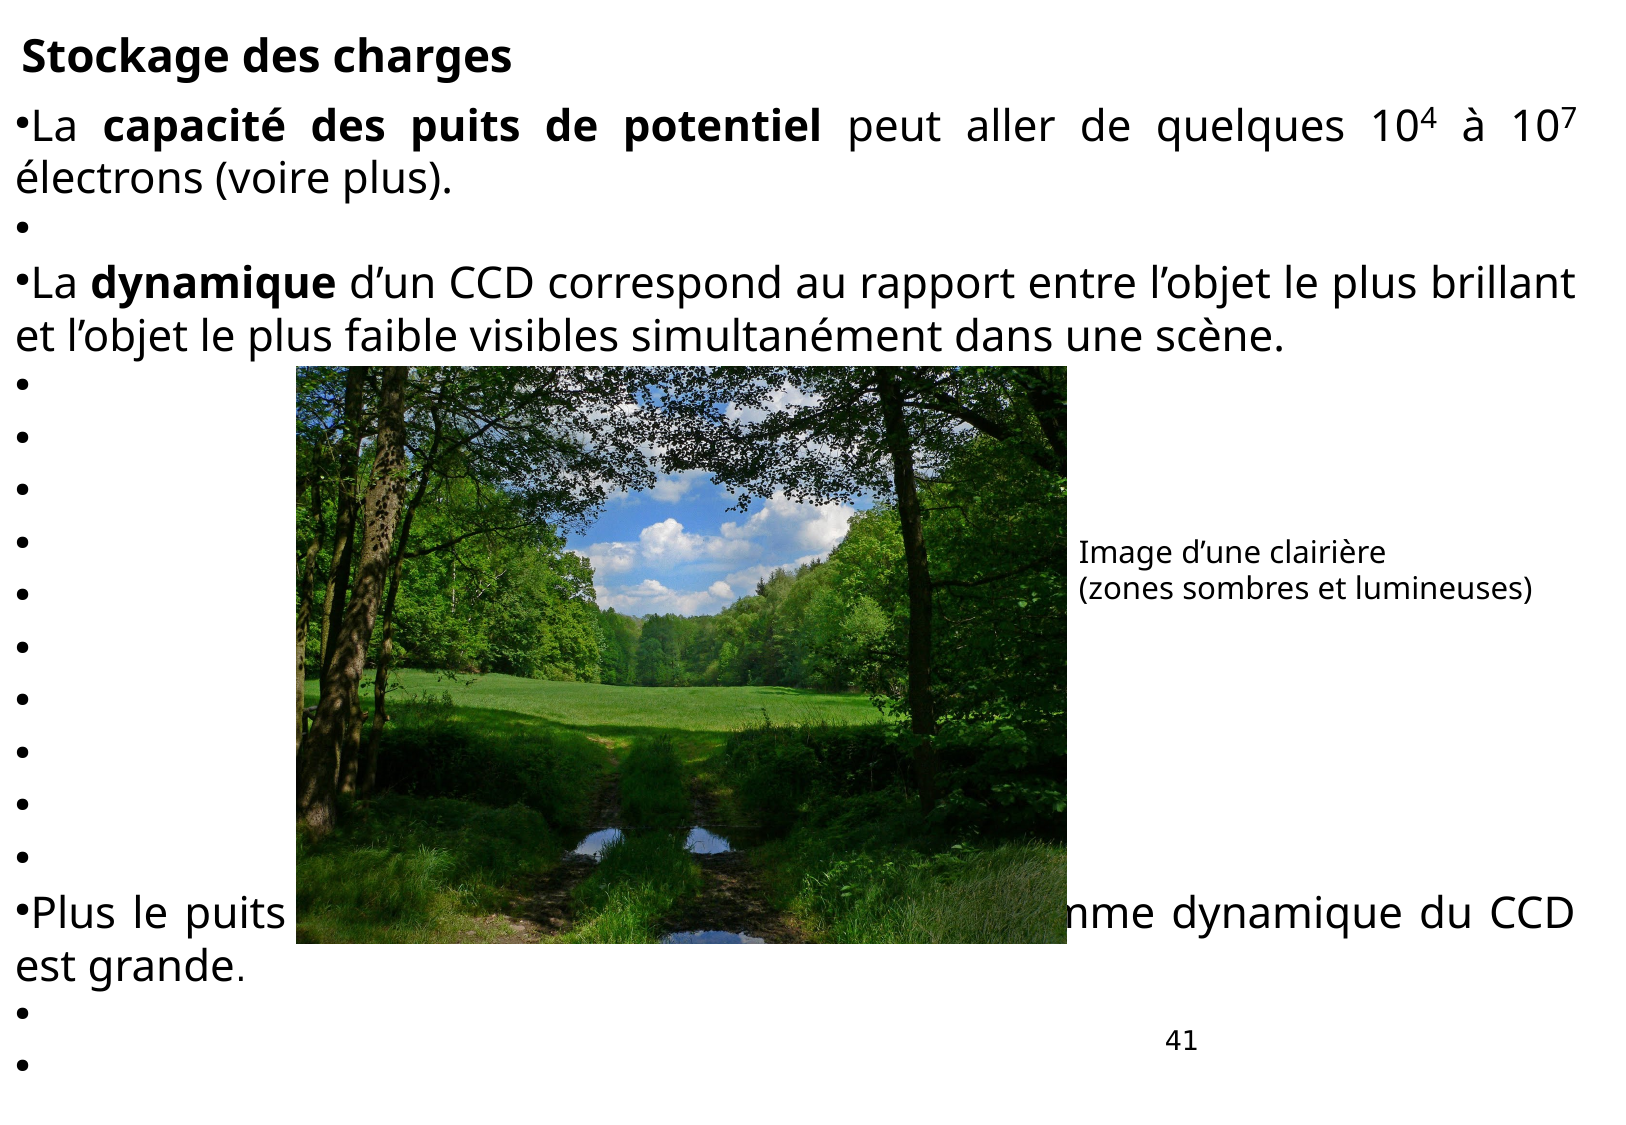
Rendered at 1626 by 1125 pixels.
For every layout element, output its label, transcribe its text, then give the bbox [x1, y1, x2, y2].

picture [296, 366, 1067, 944]
text_box Image d’une clairière (zones sombres et lumineuses) [1064, 526, 1549, 615]
text_box La capacité des puits de potentiel peut aller de quelques 104 à 107 électrons (voire plus). La dynamique d’un CCD correspond au rapport entre l’objet le plus brillant et l’objet le plus faible visibles simultanément dans une scène. Plus le puits de potentiel est grand et plus la gamme dynamique du CCD est grande. [0, 89, 1593, 1101]
text_box Stockage des charges [7, 19, 528, 89]
